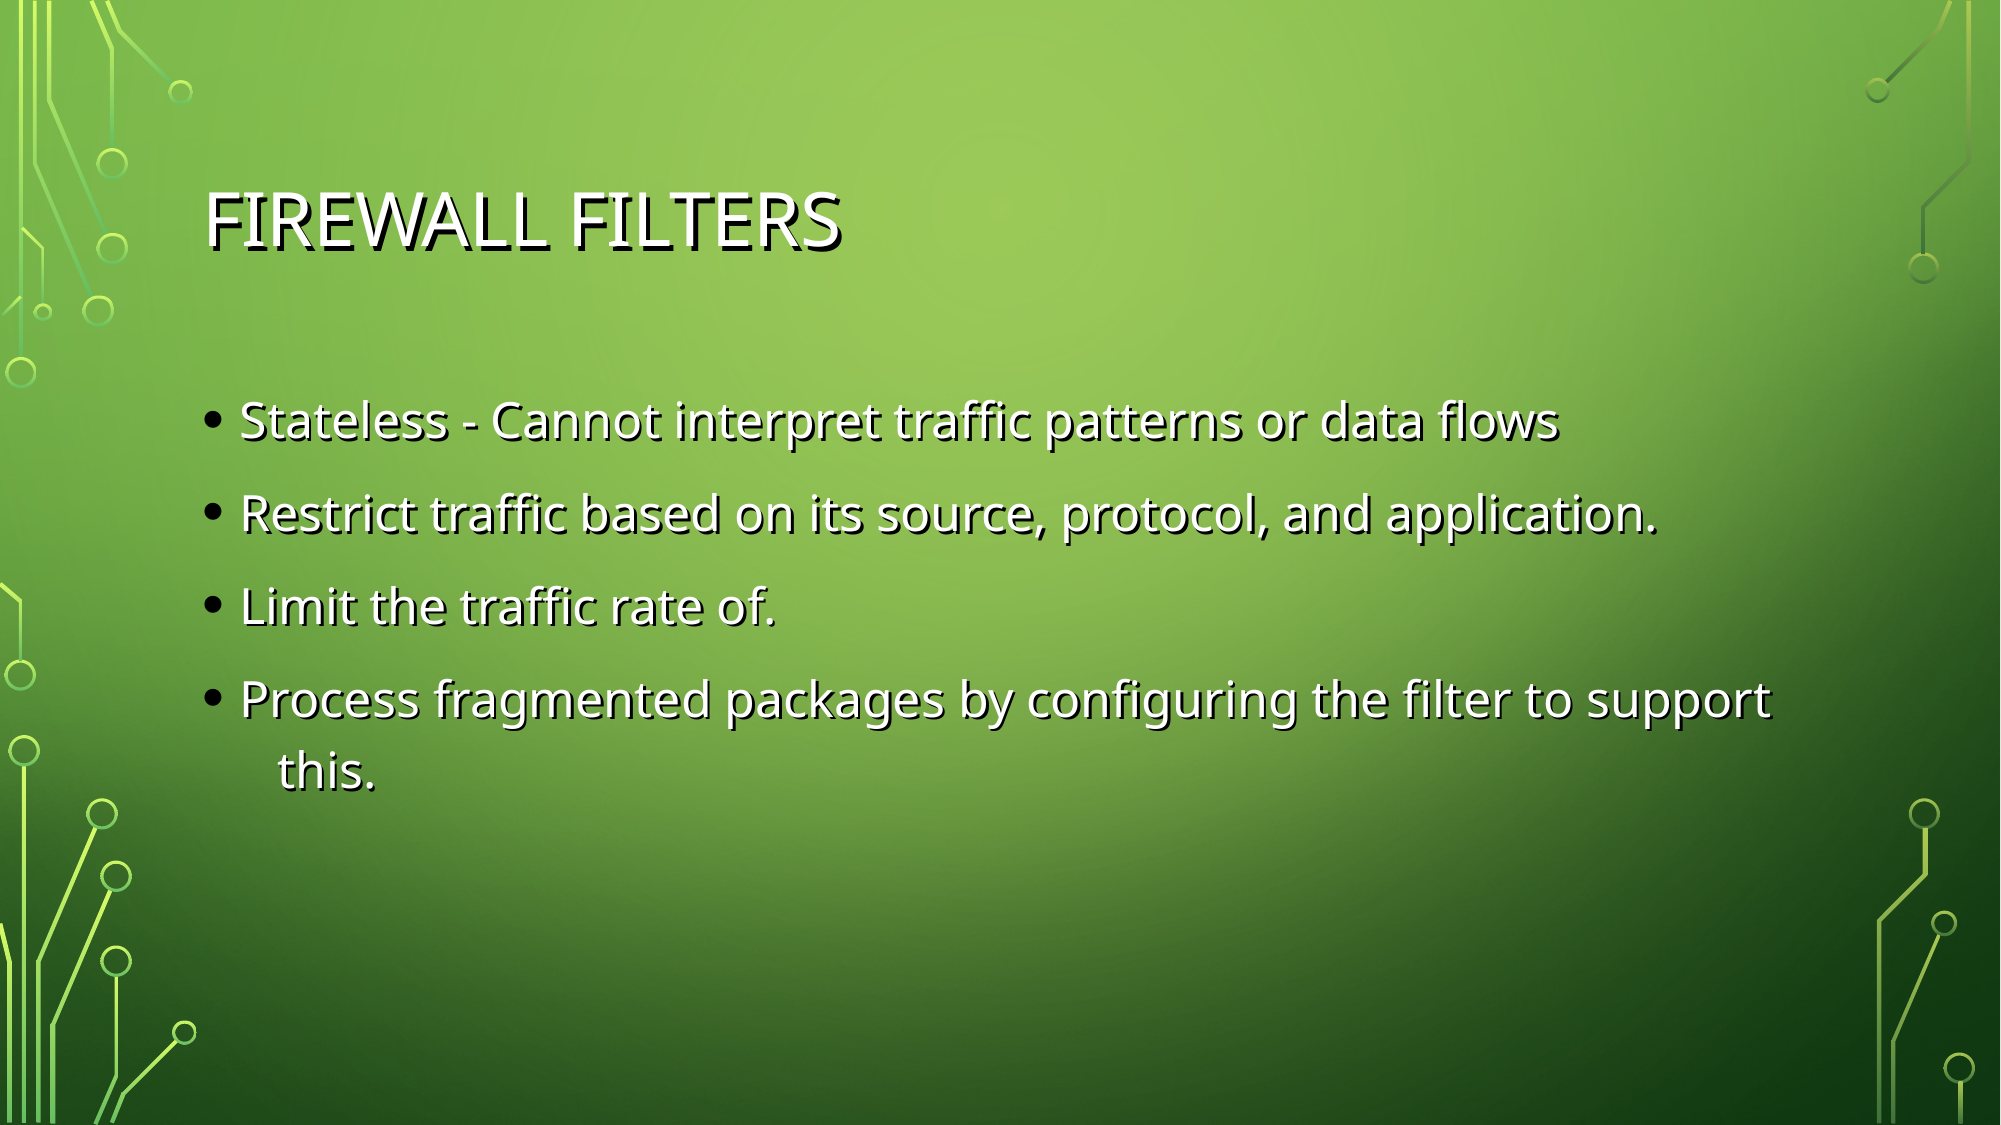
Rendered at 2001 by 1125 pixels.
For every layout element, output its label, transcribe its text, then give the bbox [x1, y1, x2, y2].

list Stateless - Cannot interpret traffic patterns or data flows Restrict traffic based on its source, protocol, and application. Limit the traffic rate of. Process fragmented packages by configuring the filter to support this. [187, 369, 1813, 951]
title Firewall Filters [187, 101, 1813, 344]
